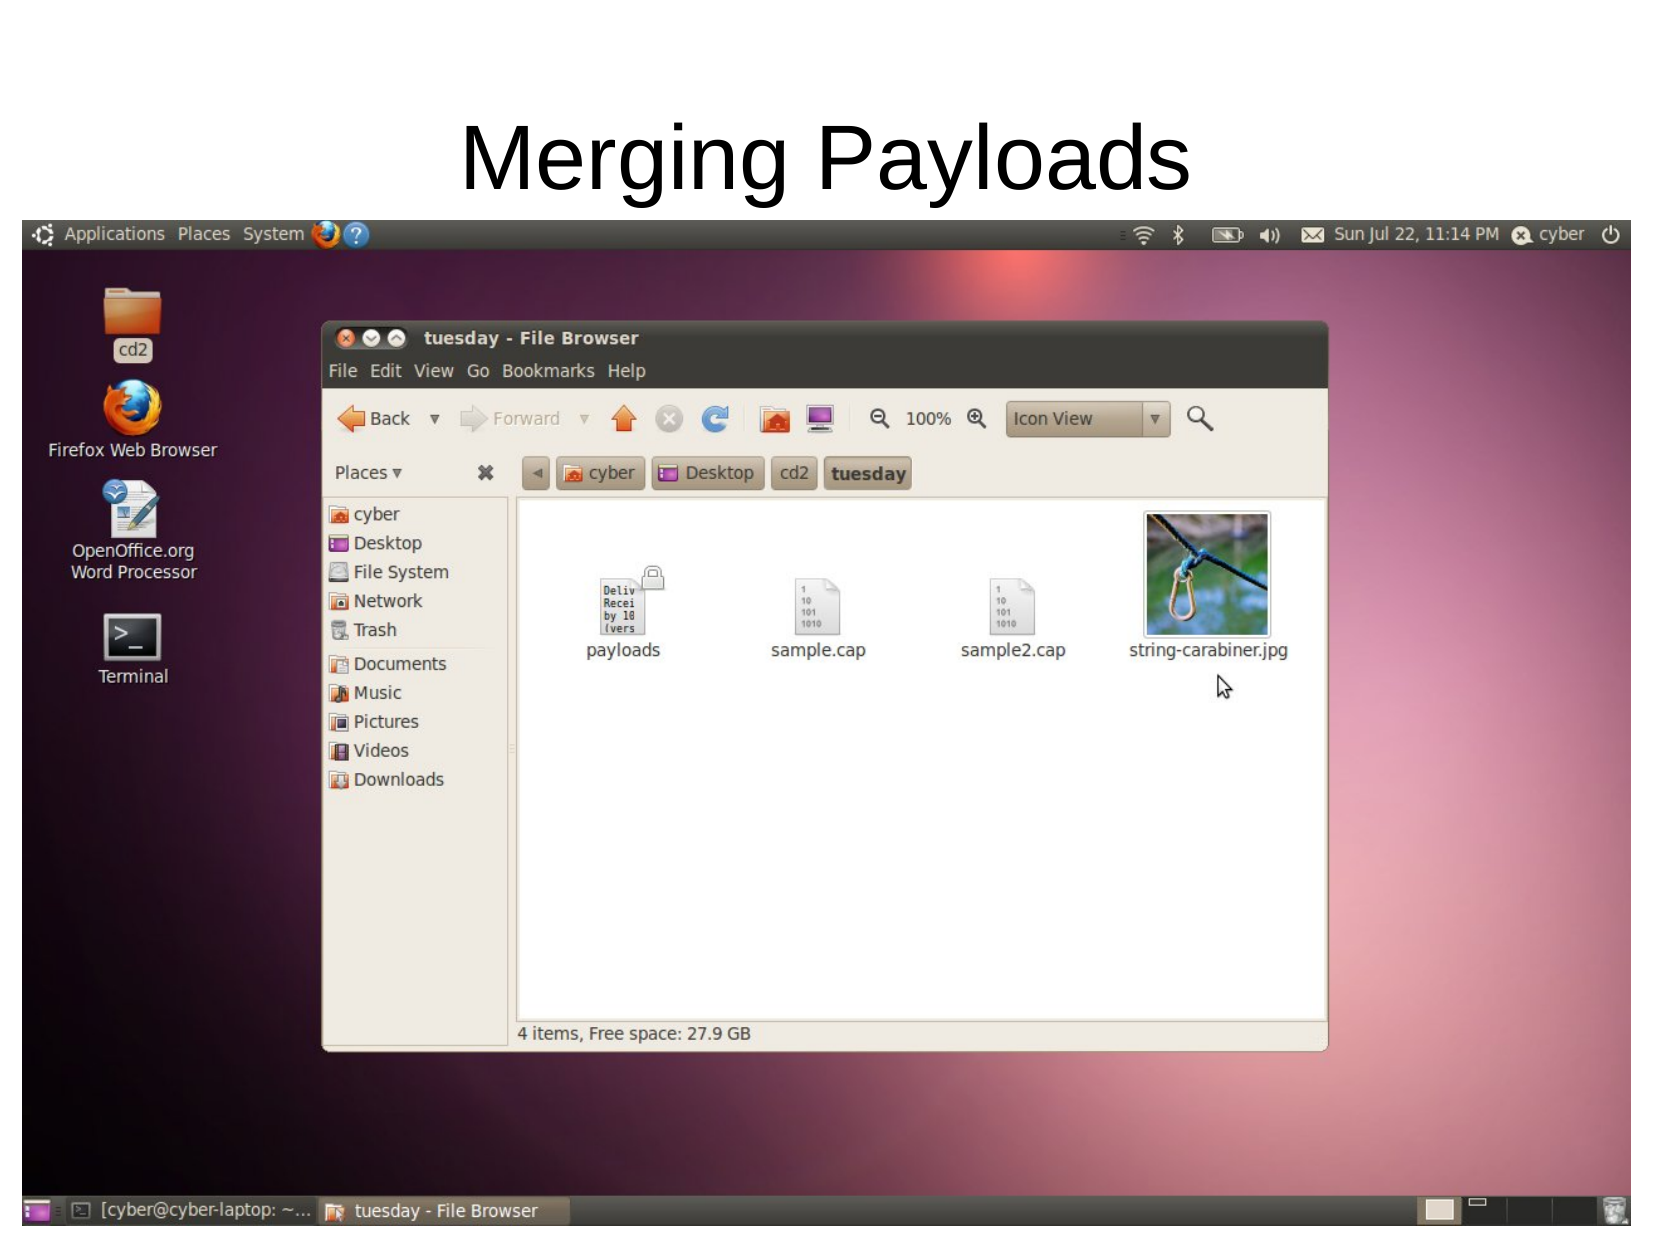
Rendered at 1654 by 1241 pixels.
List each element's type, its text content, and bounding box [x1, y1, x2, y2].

picture [22, 220, 1631, 1226]
title Merging Payloads [82, 49, 1571, 220]
